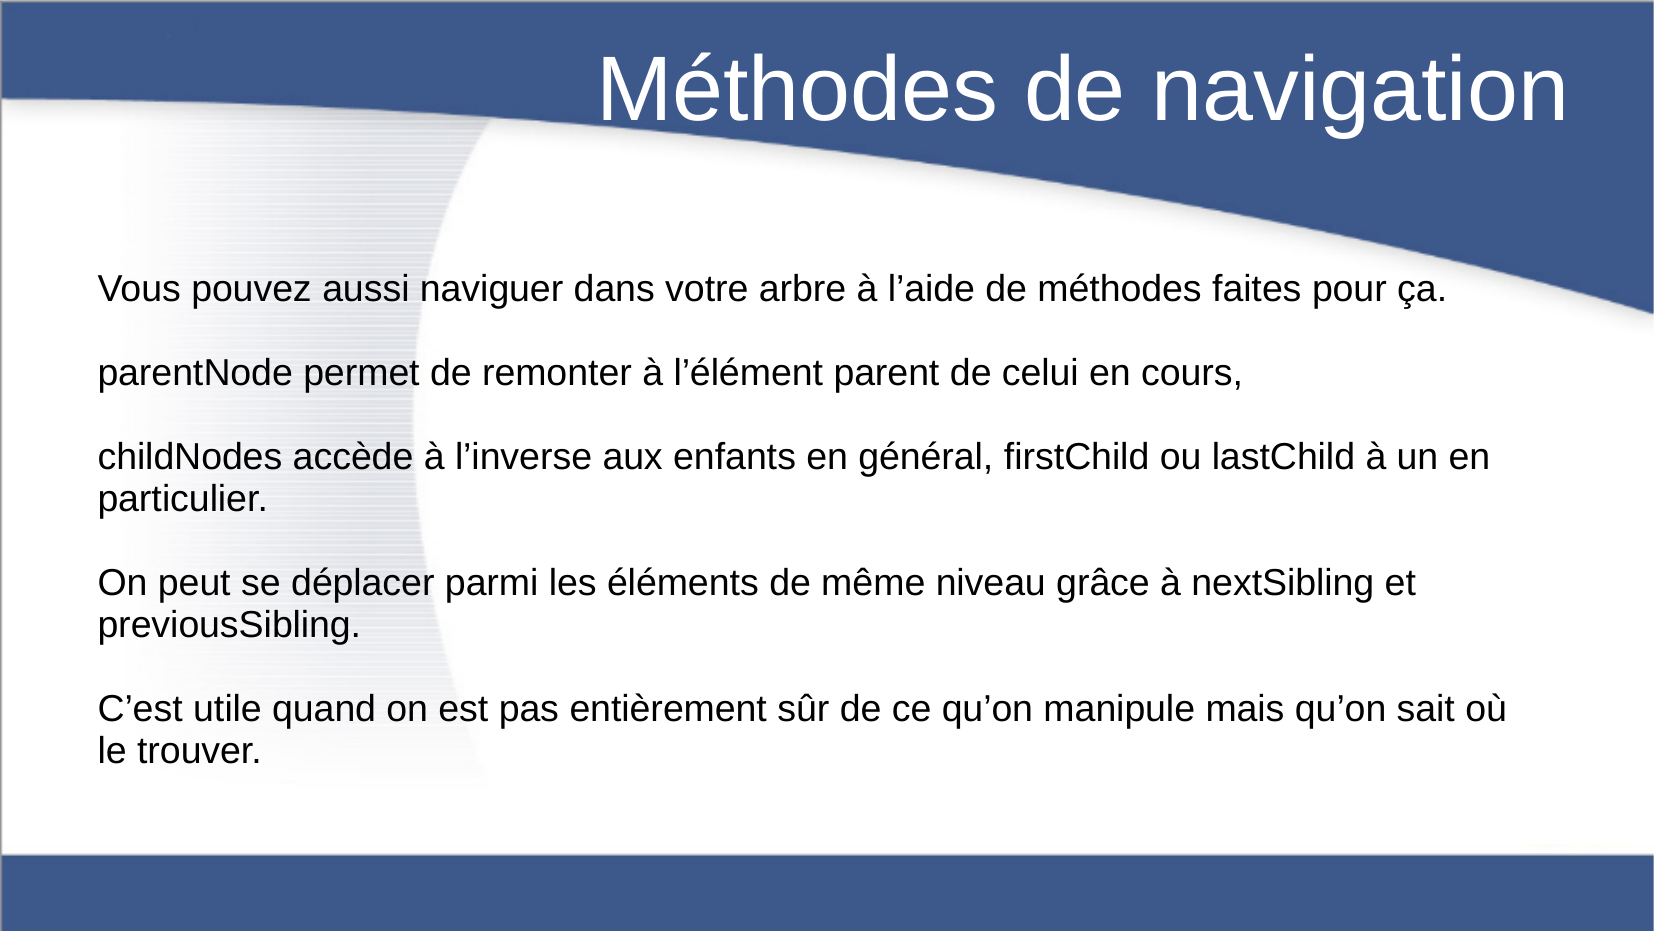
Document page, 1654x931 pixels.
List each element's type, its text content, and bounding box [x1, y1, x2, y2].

title Méthodes de navigation [82, 37, 1571, 193]
text_box Vous pouvez aussi naviguer dans votre arbre à l’aide de méthodes faites pour ça. parentNode permet de remonter à l’élément parent de celui en cours, childNodes accède à l’inverse aux enfants en général, firstChild ou lastChild à un en particulier. On peut se déplacer parmi les éléments de même niveau grâce à nextSibling et previousSibling. C’est utile quand on est pas entièrement sûr de ce qu’on manipule mais qu’on sait où le trouver. [82, 259, 1548, 779]
picture [0, 0, 1654, 931]
